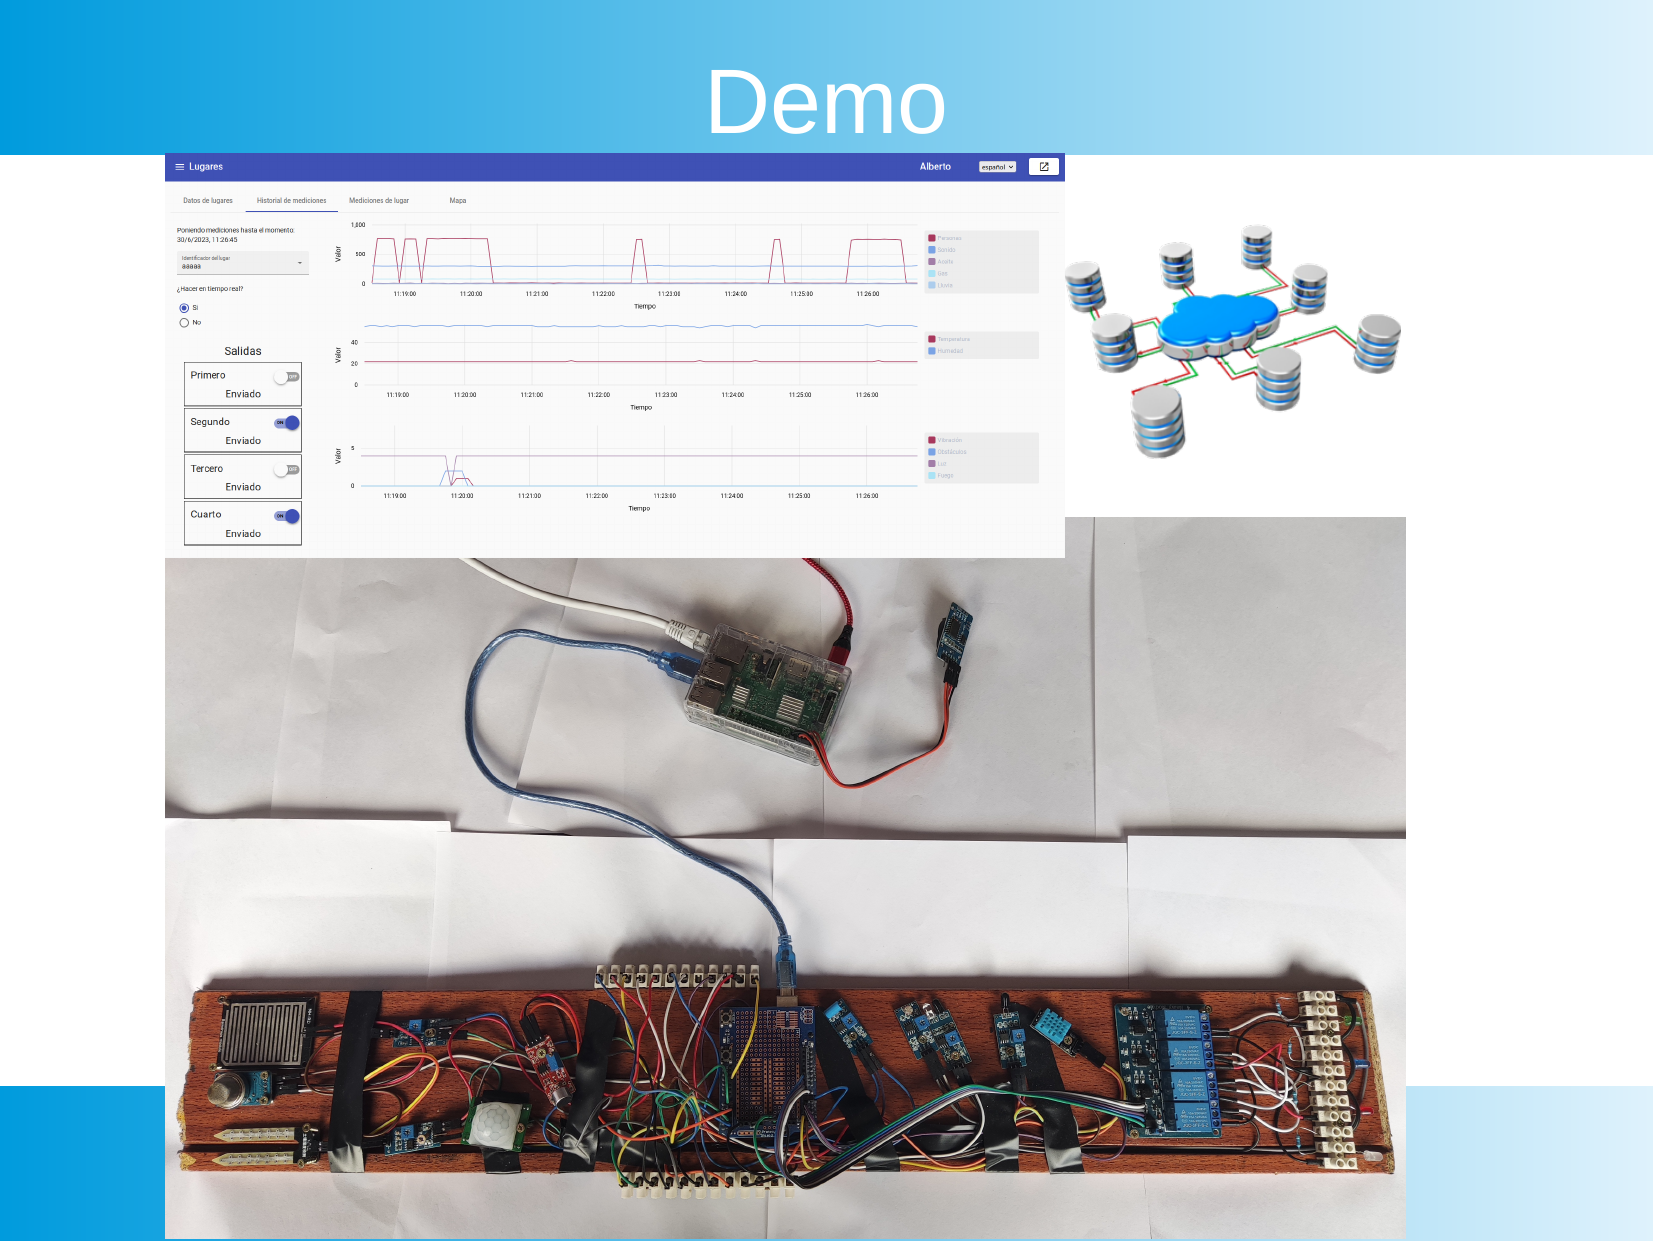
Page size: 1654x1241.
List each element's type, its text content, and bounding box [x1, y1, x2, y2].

title Demo [82, 49, 1571, 155]
picture [165, 153, 1406, 1239]
